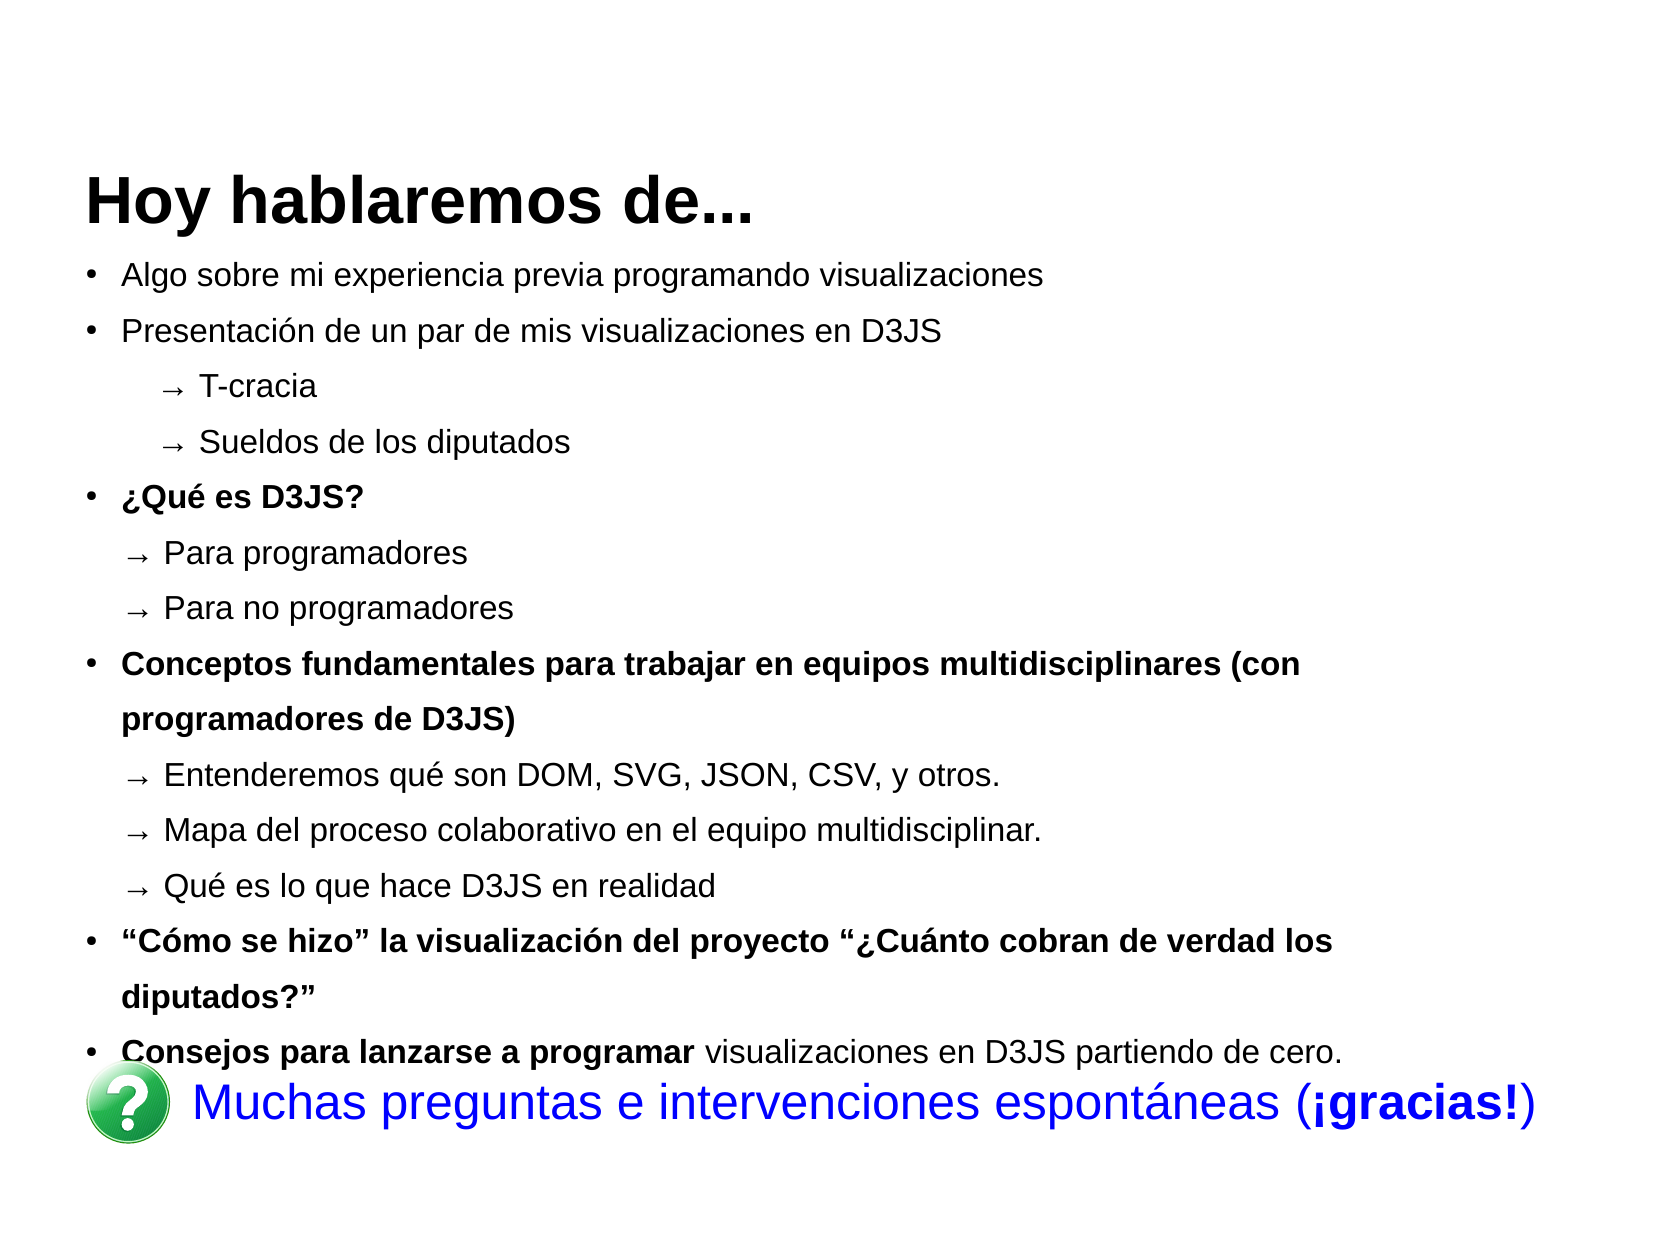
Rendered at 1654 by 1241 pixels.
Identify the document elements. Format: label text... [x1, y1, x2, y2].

text_box Muchas preguntas e intervenciones espontáneas (¡gracias!) [177, 1066, 1654, 1193]
text_box Hoy hablaremos de... Algo sobre mi experiencia previa programando visualizaciones Presentación de un par de mis visualizaciones en D3JS → T-cracia → Sueldos de los diputados ¿Qué es D3JS? → Para programadores → Para no programadores Conceptos fundamentales para trabajar en equipos multidisciplinares (con programadores de D3JS) → Entenderemos qué son DOM, SVG, JSON, CSV, y otros. → Mapa del proceso colaborativo en el equipo multidisciplinar. → Qué es lo que hace D3JS en realidad “Cómo se hizo” la visualización del proyecto “¿Cuánto cobran de verdad los diputados?” Consejos para lanzarse a programar visualizaciones en D3JS partiendo de cero. [70, 118, 1536, 1042]
picture [69, 1041, 189, 1161]
